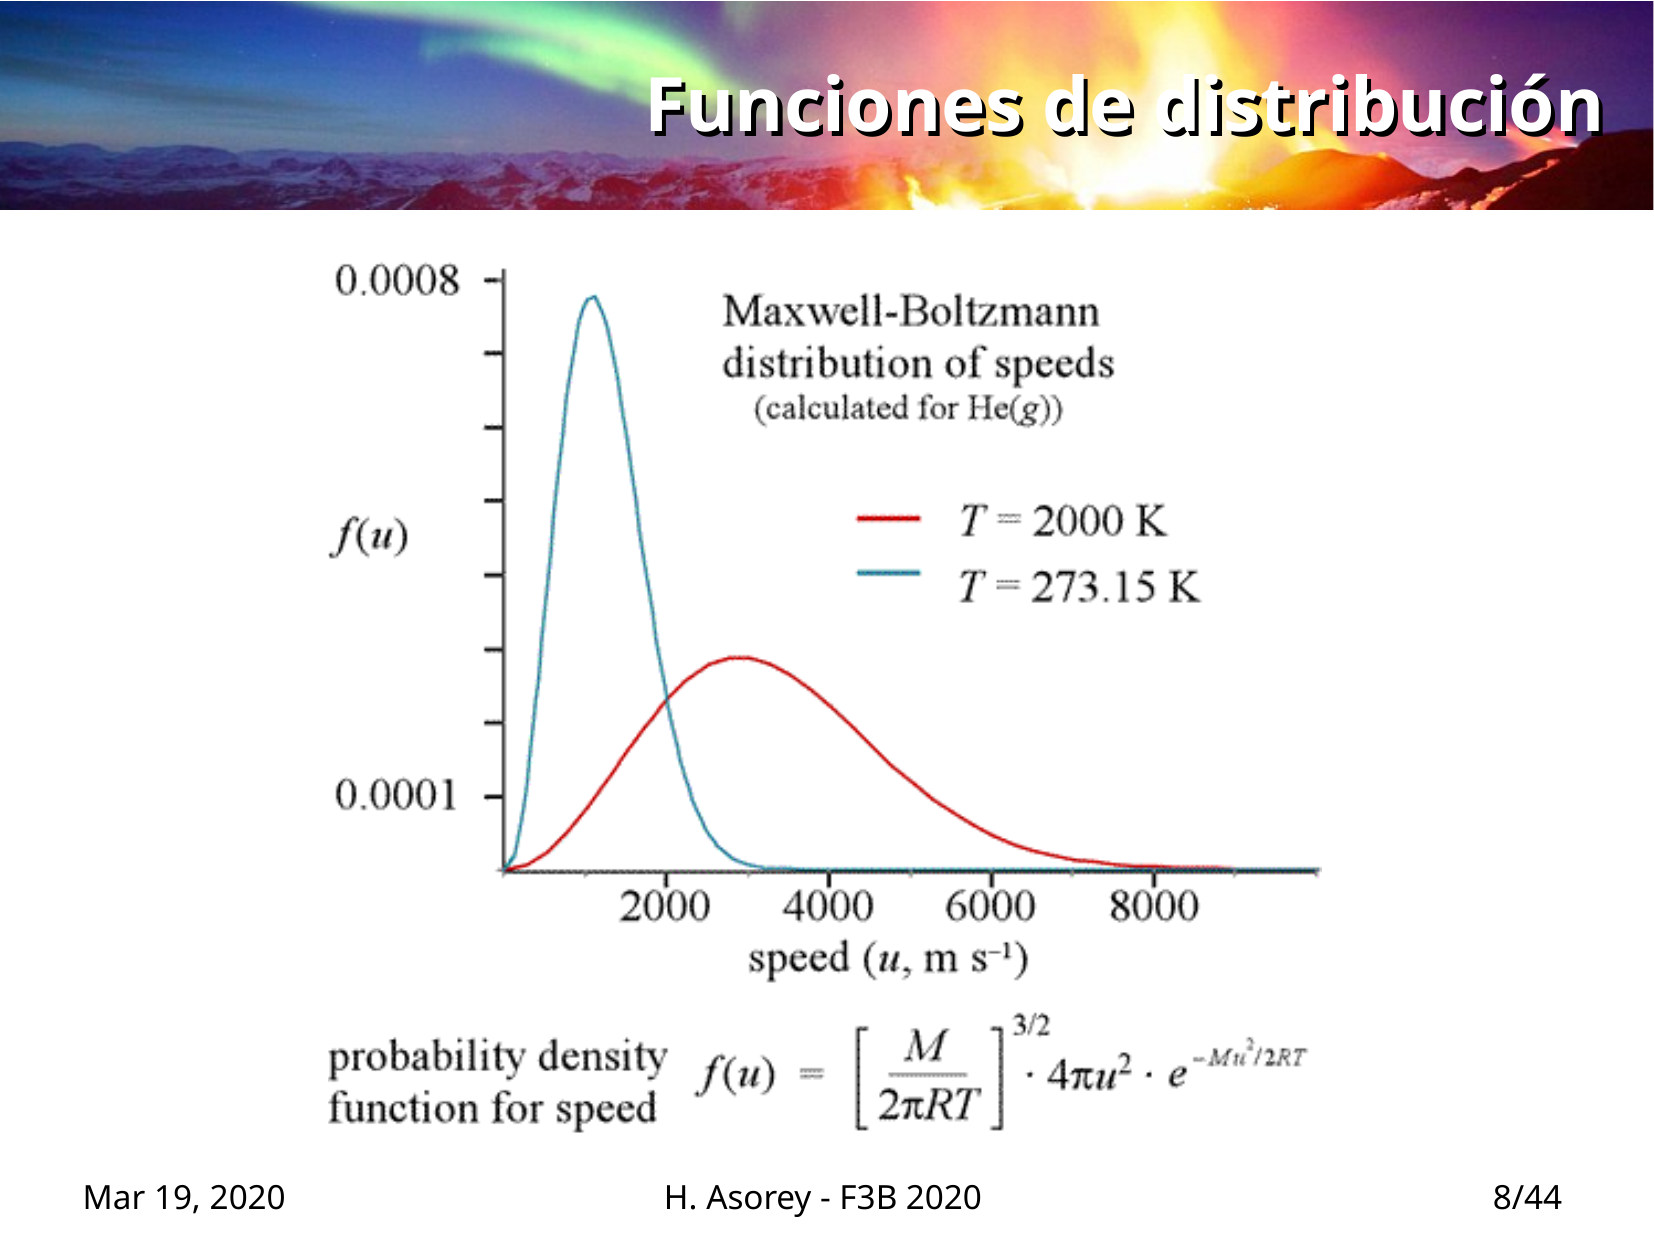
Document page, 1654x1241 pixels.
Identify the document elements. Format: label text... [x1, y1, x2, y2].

picture [0, 1, 1654, 210]
picture [328, 254, 1322, 1156]
title Funciones de distribución [45, 11, 1606, 195]
